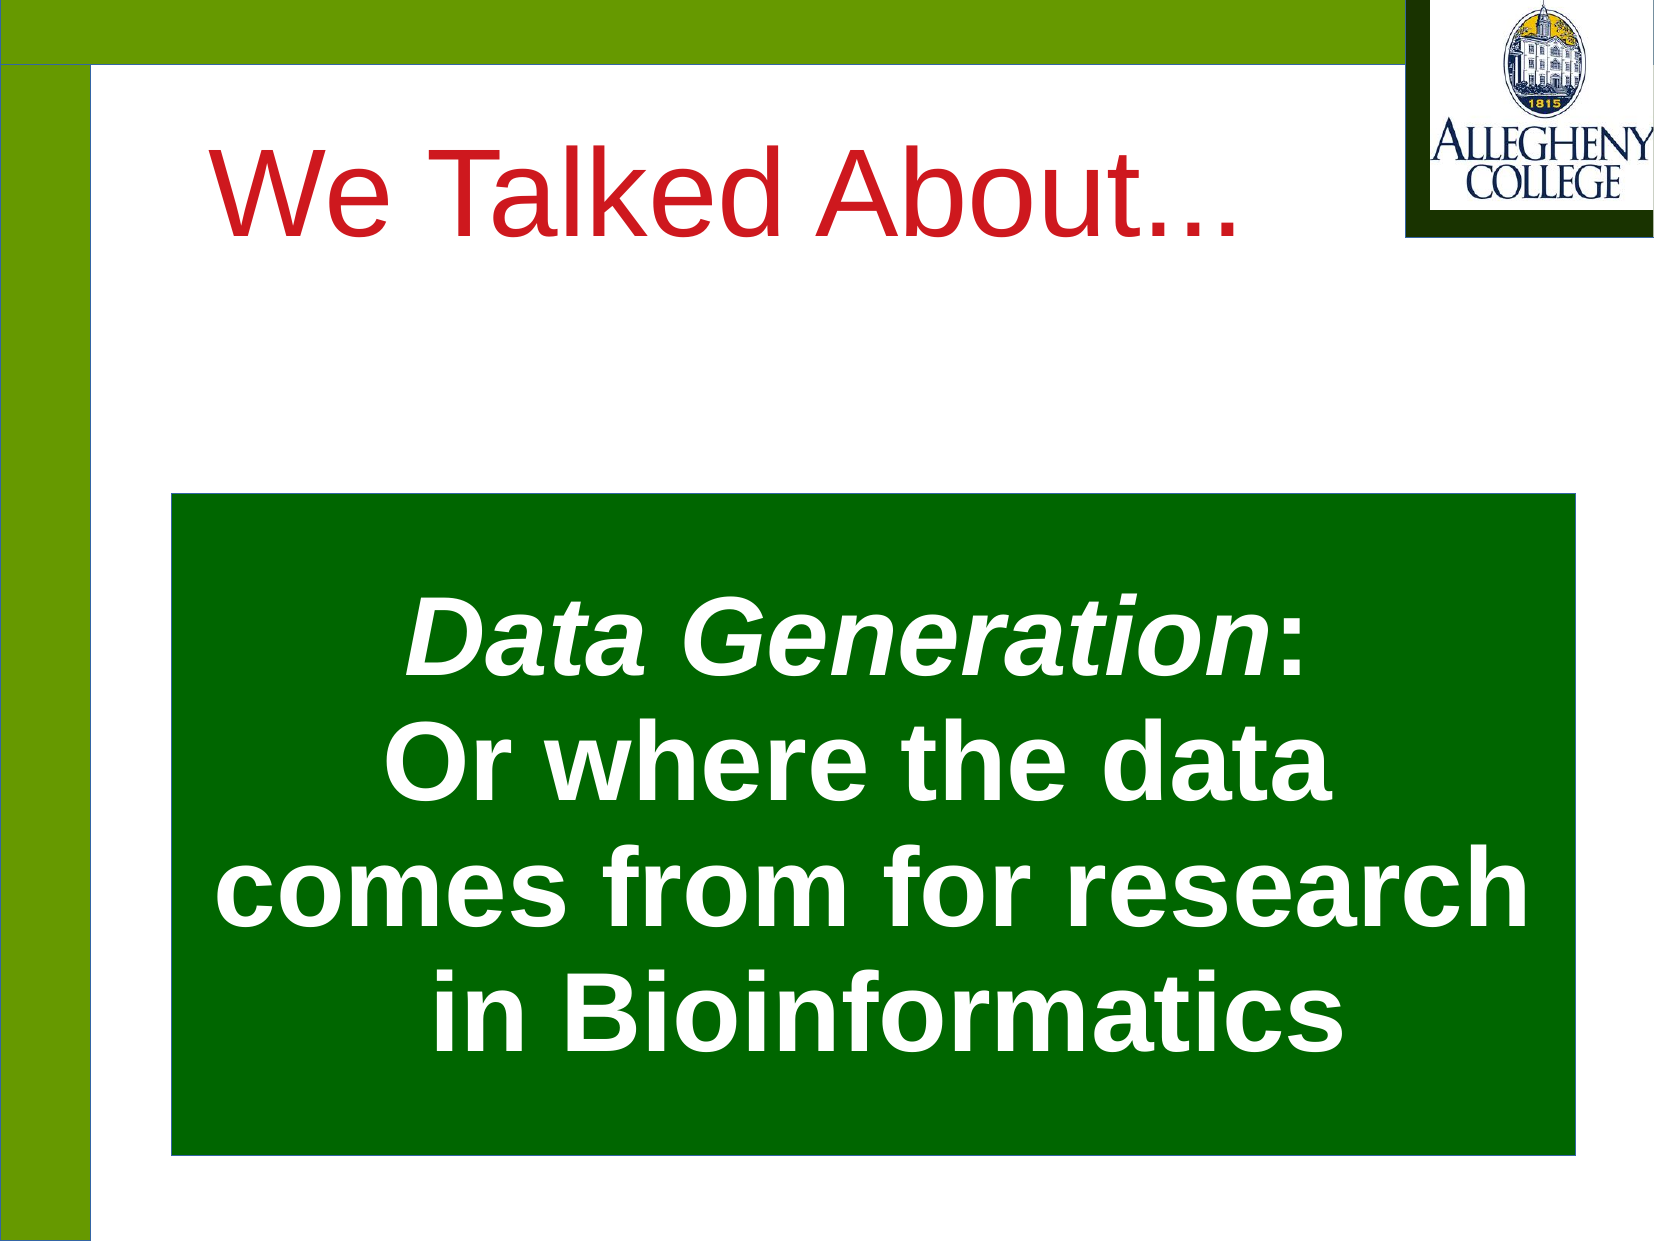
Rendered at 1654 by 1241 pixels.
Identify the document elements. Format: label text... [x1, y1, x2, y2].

text_box Data Generation: Or where the data comes from for research in Bioinformatics [171, 493, 1576, 1156]
text_box We Talked About... [193, 104, 1378, 268]
picture [1430, 0, 1654, 210]
text_box [0, 0, 1654, 1241]
